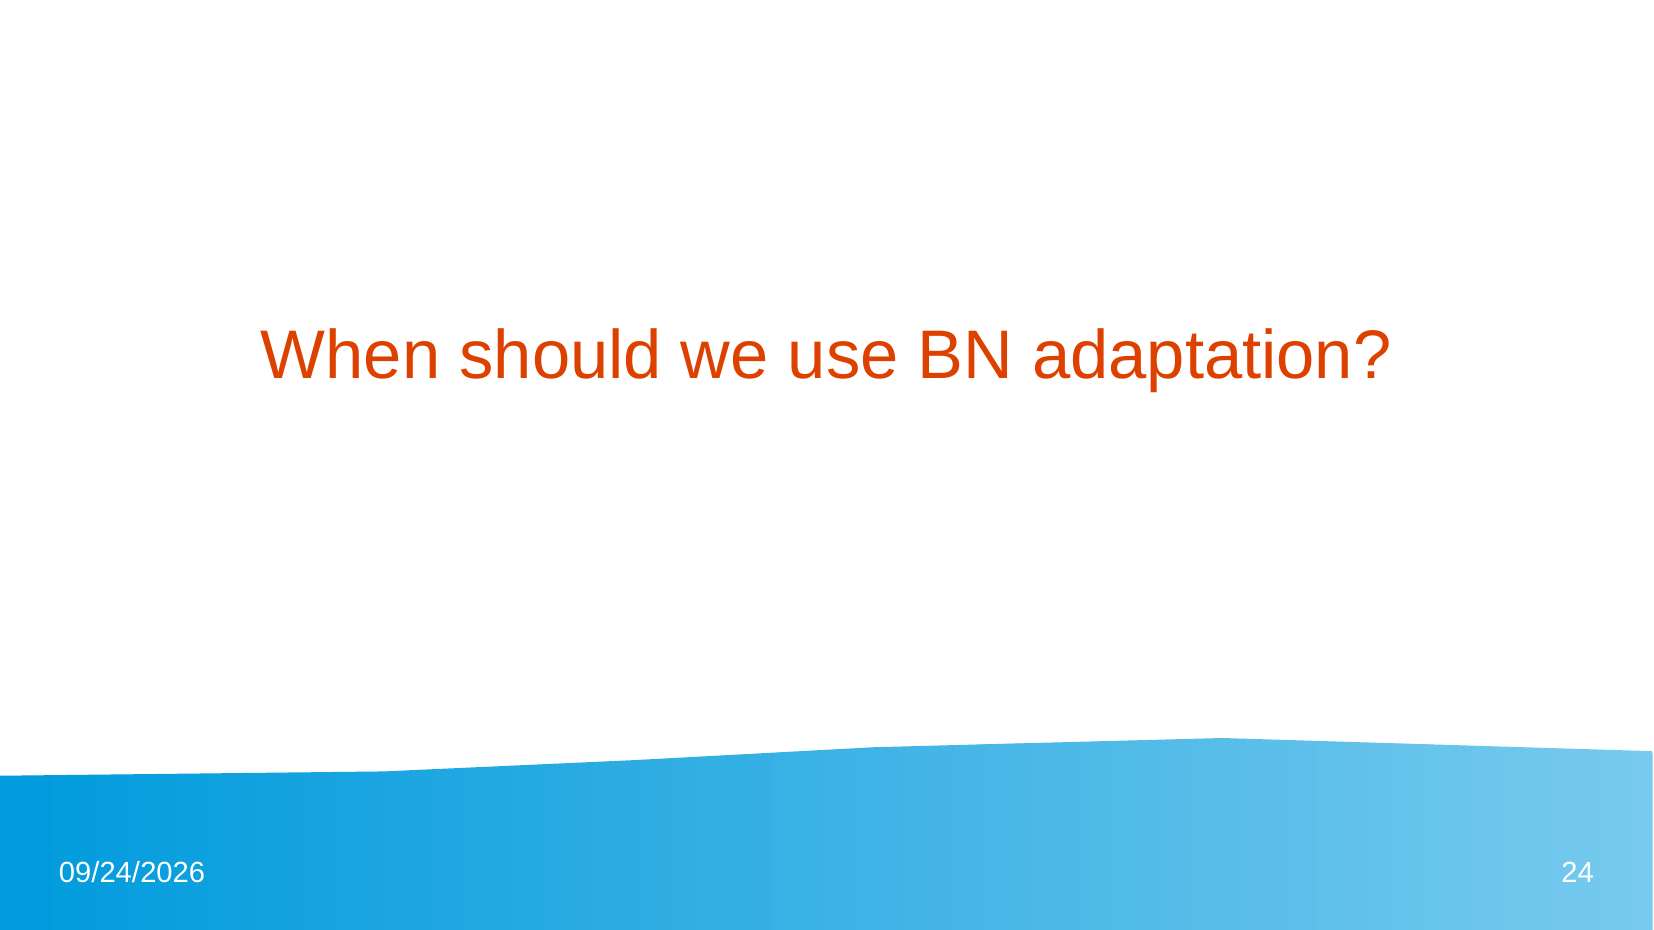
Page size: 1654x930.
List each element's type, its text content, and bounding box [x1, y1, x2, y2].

title When should we use BN adaptation? [219, 265, 1434, 443]
